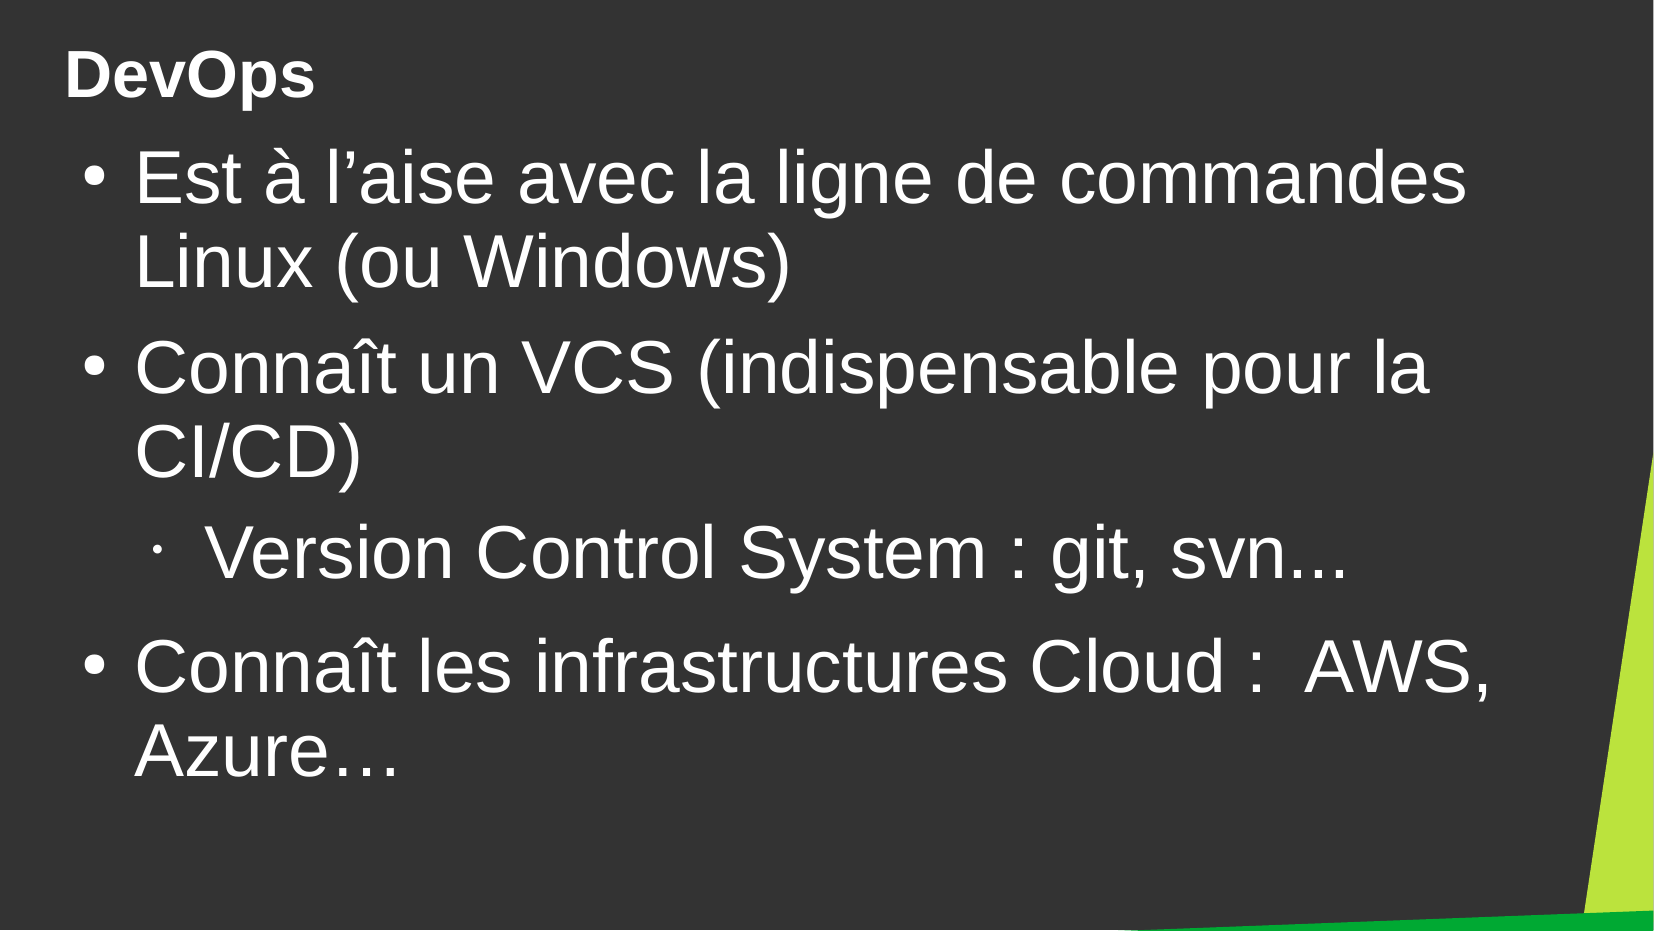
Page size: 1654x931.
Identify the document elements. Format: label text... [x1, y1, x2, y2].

list Est à l’aise avec la ligne de commandes Linux (ou Windows) Connaît un VCS (indispensable pour la CI/CD) Version Control System : git, svn... Connaît les infrastructures Cloud : AWS, Azure… [63, 135, 1542, 839]
text_box [1118, 448, 1654, 931]
title DevOps [64, 37, 1388, 115]
